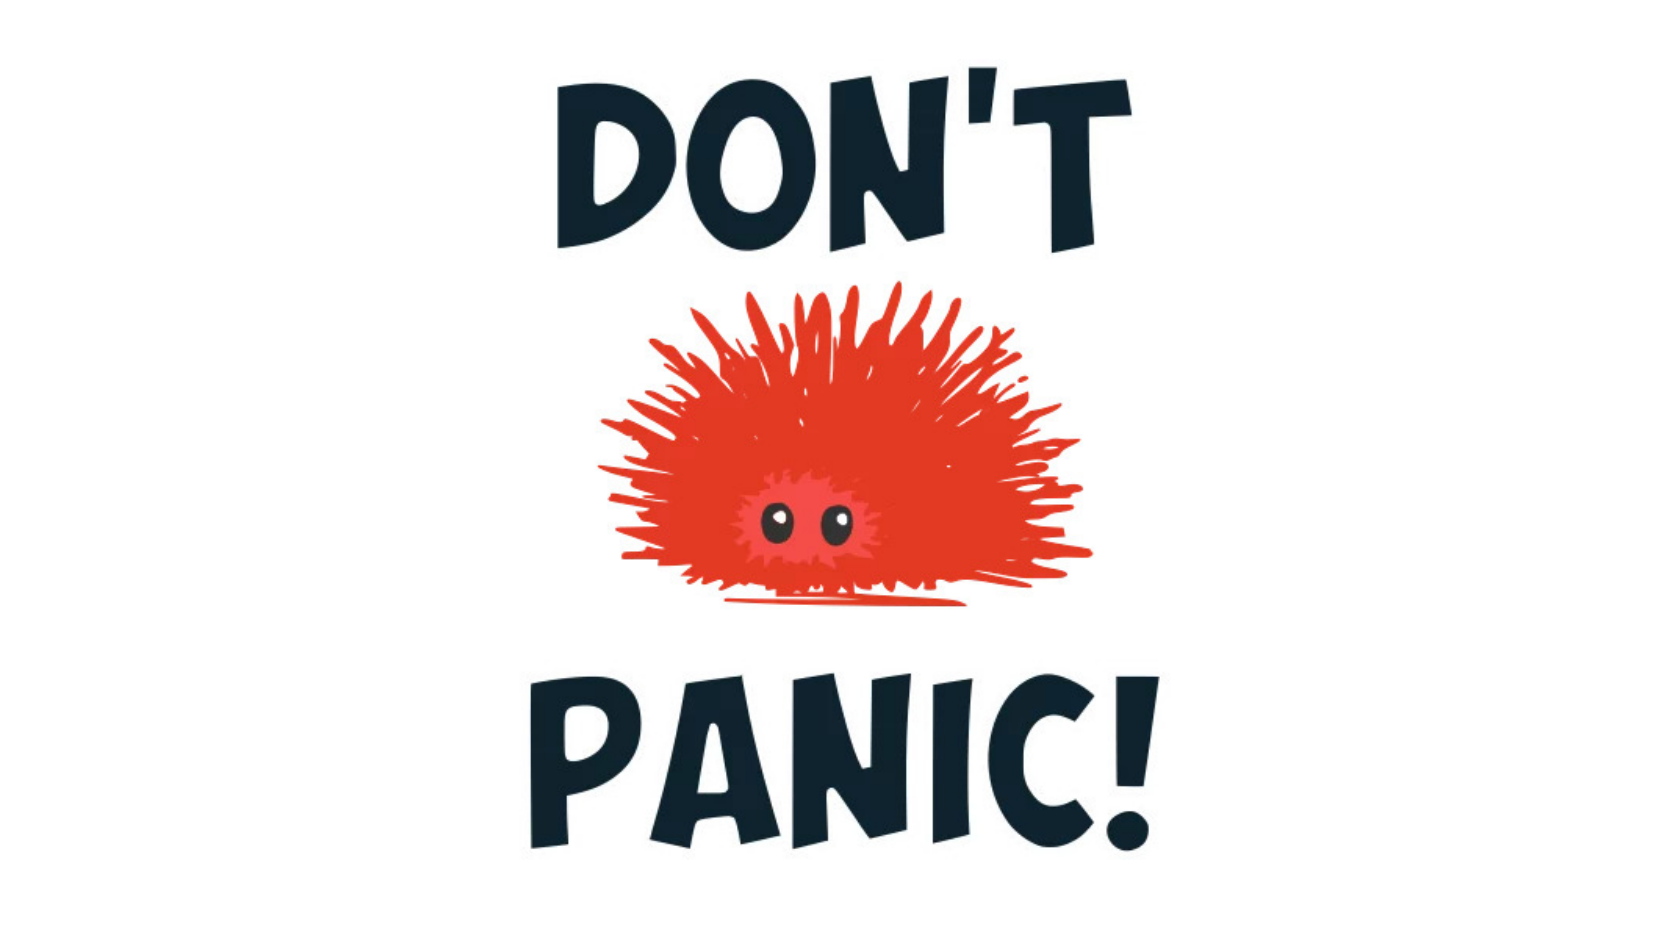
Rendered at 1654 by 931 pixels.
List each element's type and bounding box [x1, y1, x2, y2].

picture [445, 59, 1246, 860]
